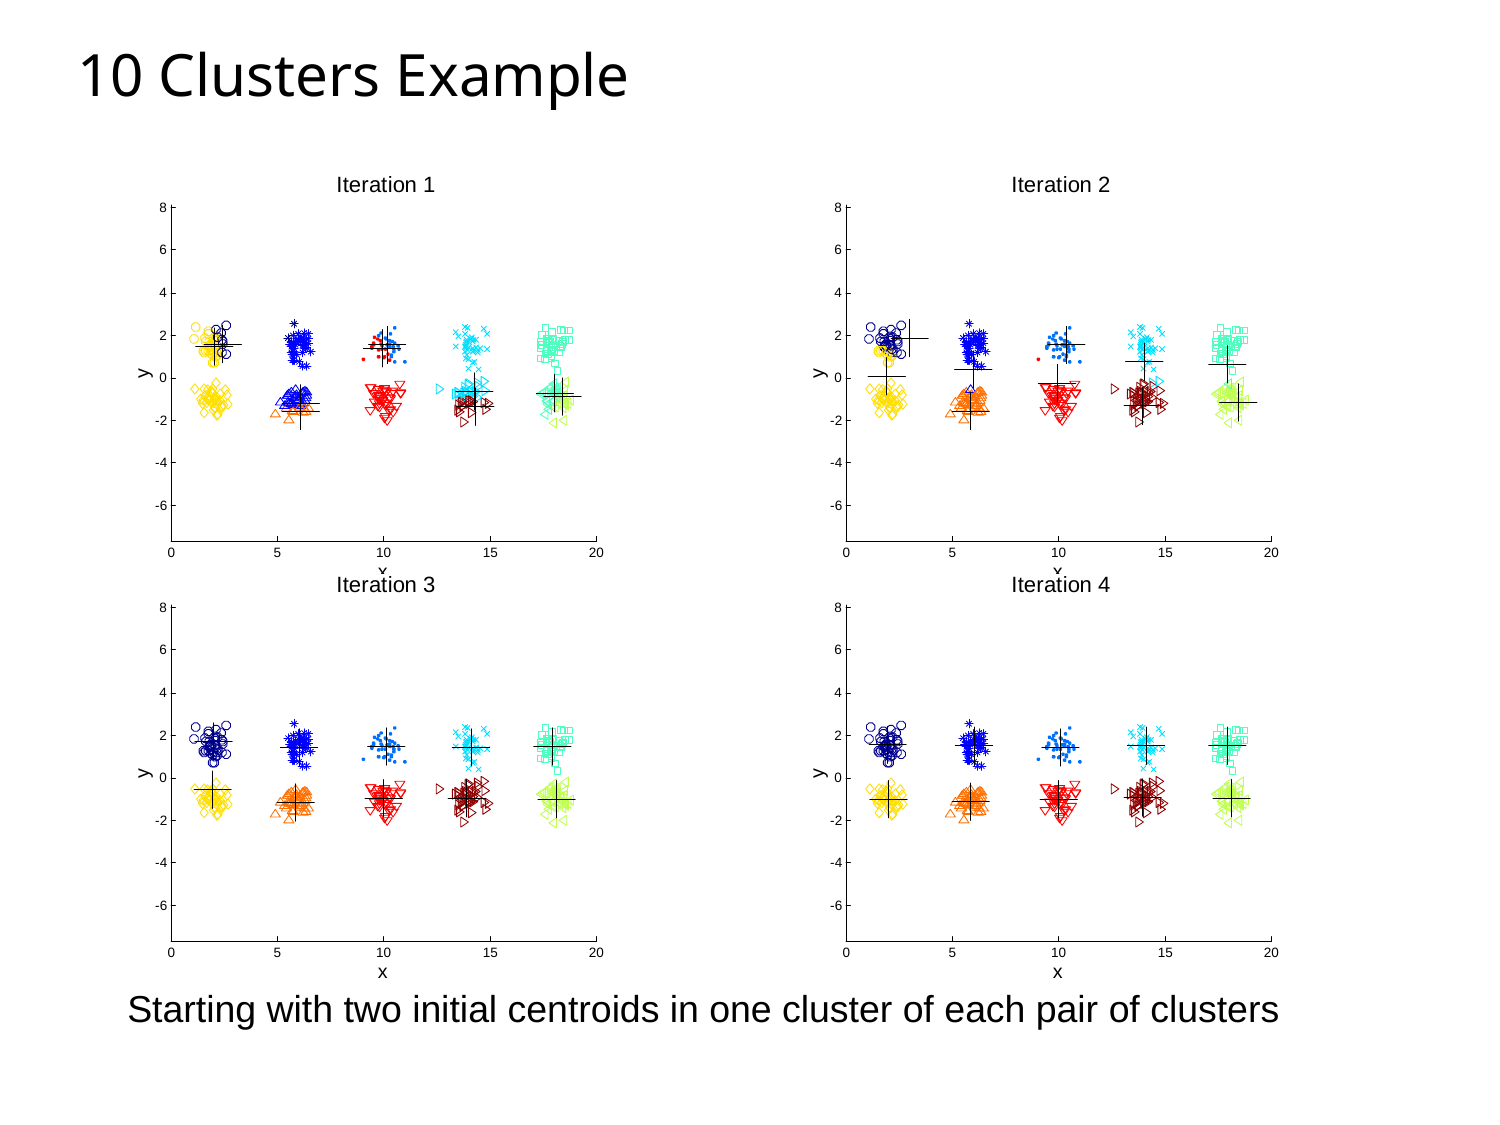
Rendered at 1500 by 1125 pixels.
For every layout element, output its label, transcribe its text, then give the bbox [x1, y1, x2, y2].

text_box 10 Clusters Example [62, 24, 1421, 116]
text_box Starting with two initial centroids in one cluster of each pair of clusters [112, 977, 1426, 1038]
picture [774, 174, 1326, 977]
picture [99, 174, 651, 988]
